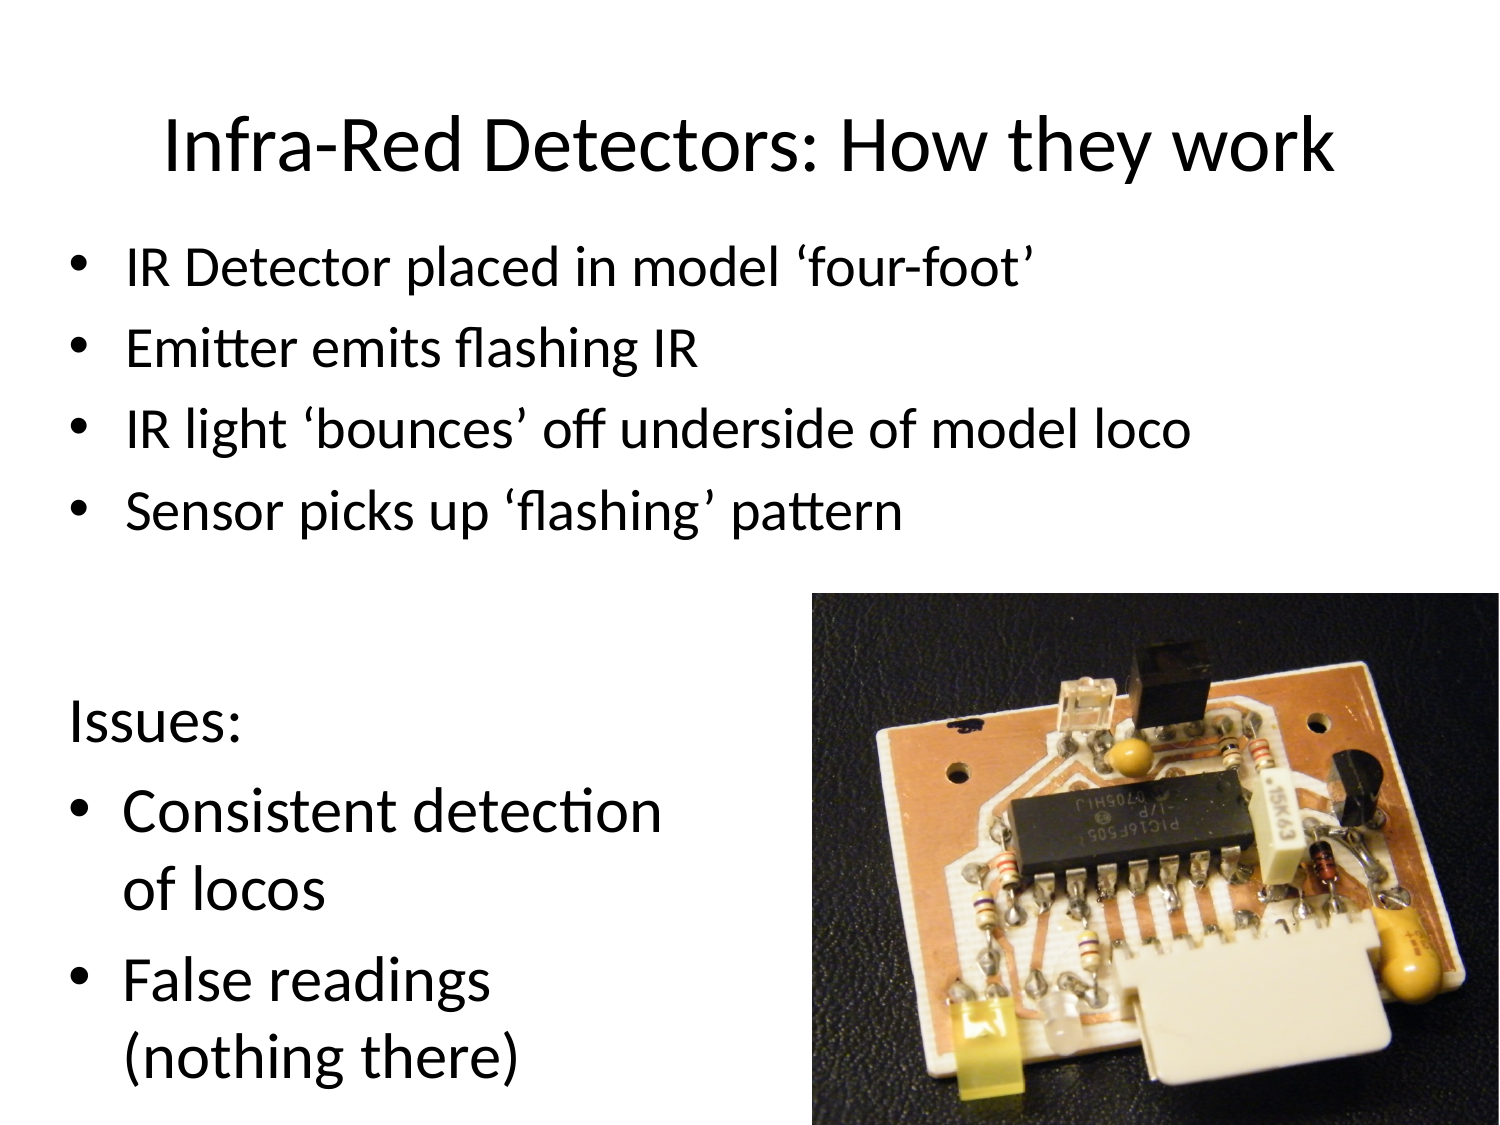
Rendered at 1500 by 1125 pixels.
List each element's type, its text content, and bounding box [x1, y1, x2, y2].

list IR Detector placed in model ‘four-foot’ Emitter emits flashing IR IR light ‘bounces’ off underside of model loco Sensor picks up ‘flashing’ pattern [53, 220, 1296, 568]
picture [812, 593, 1499, 1125]
text_box Issues: Consistent detection of locos False readings (nothing there) [53, 579, 703, 1104]
title Infra-Red Detectors: How they work [75, 45, 1425, 233]
